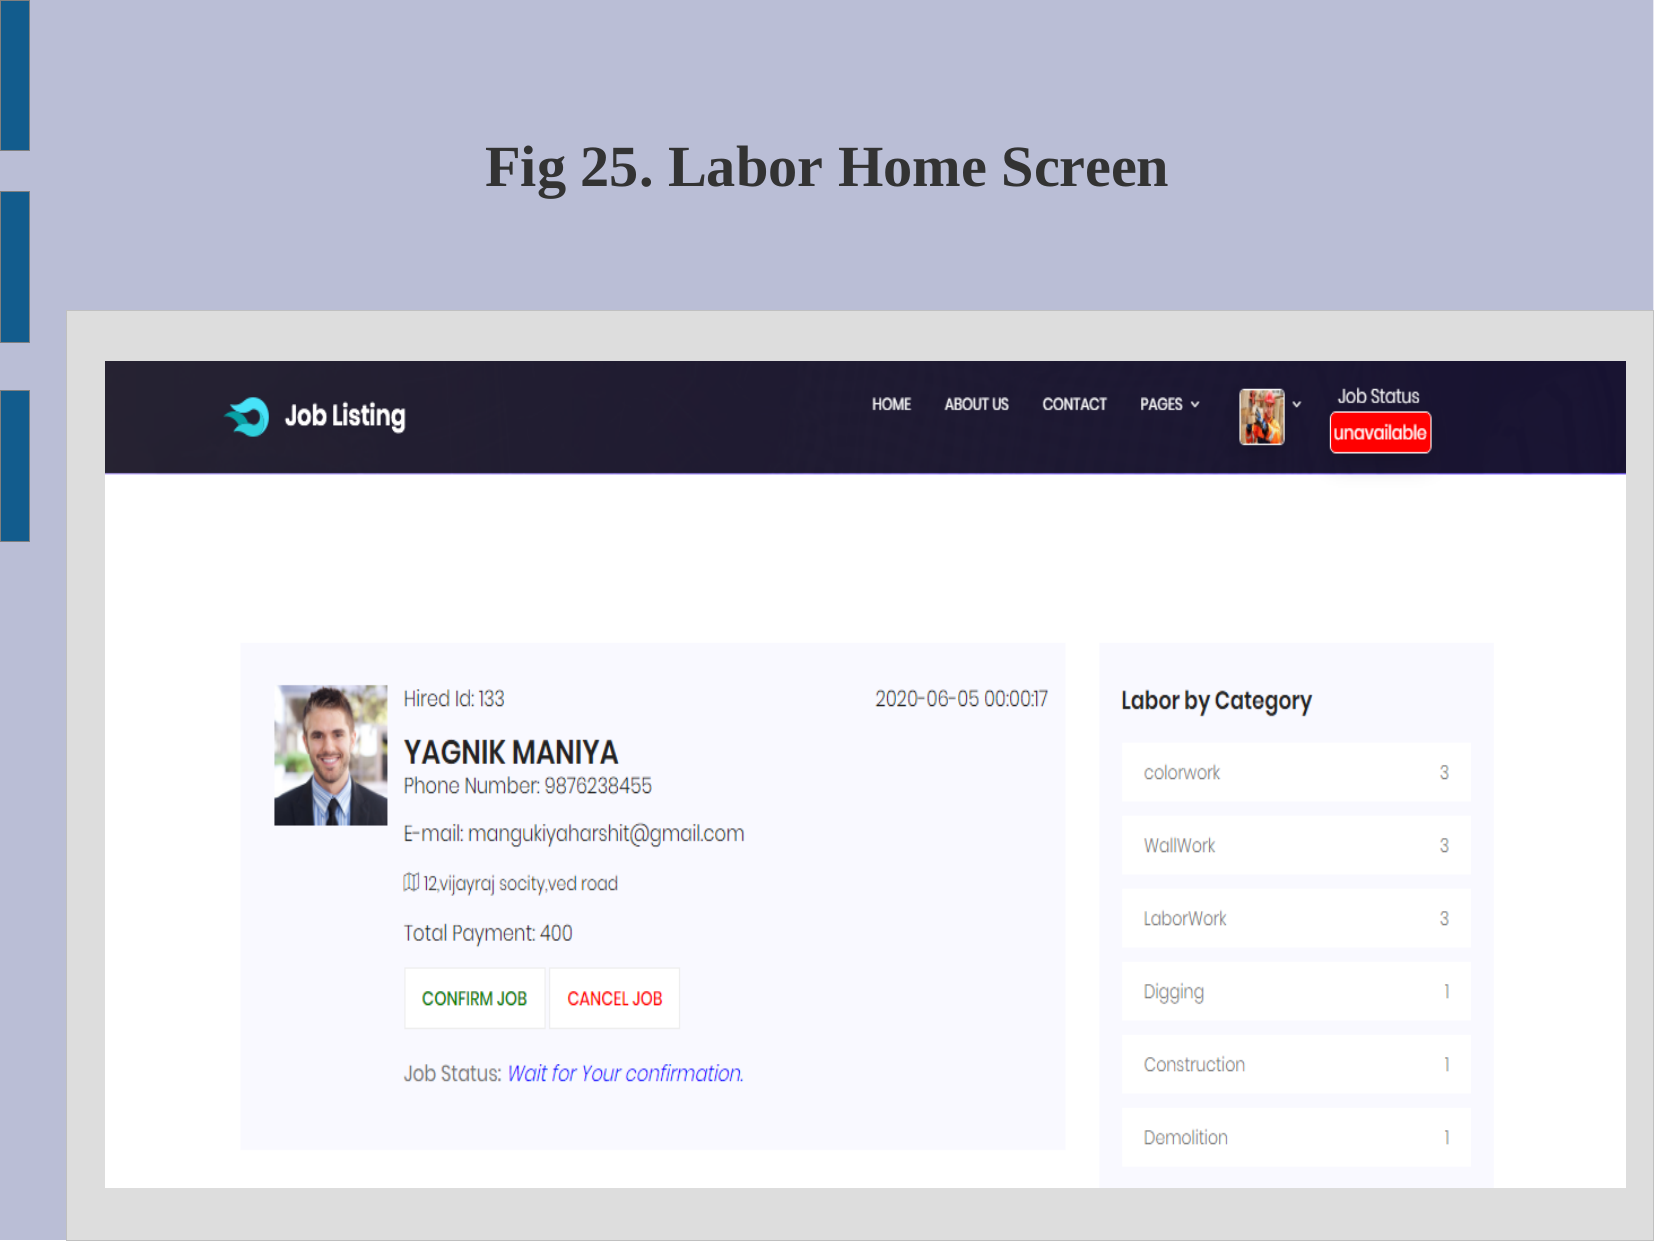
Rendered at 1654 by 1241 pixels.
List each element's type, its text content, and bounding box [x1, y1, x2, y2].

title Fig 25. Labor Home Screen [121, 62, 1534, 271]
picture [105, 361, 1626, 1188]
